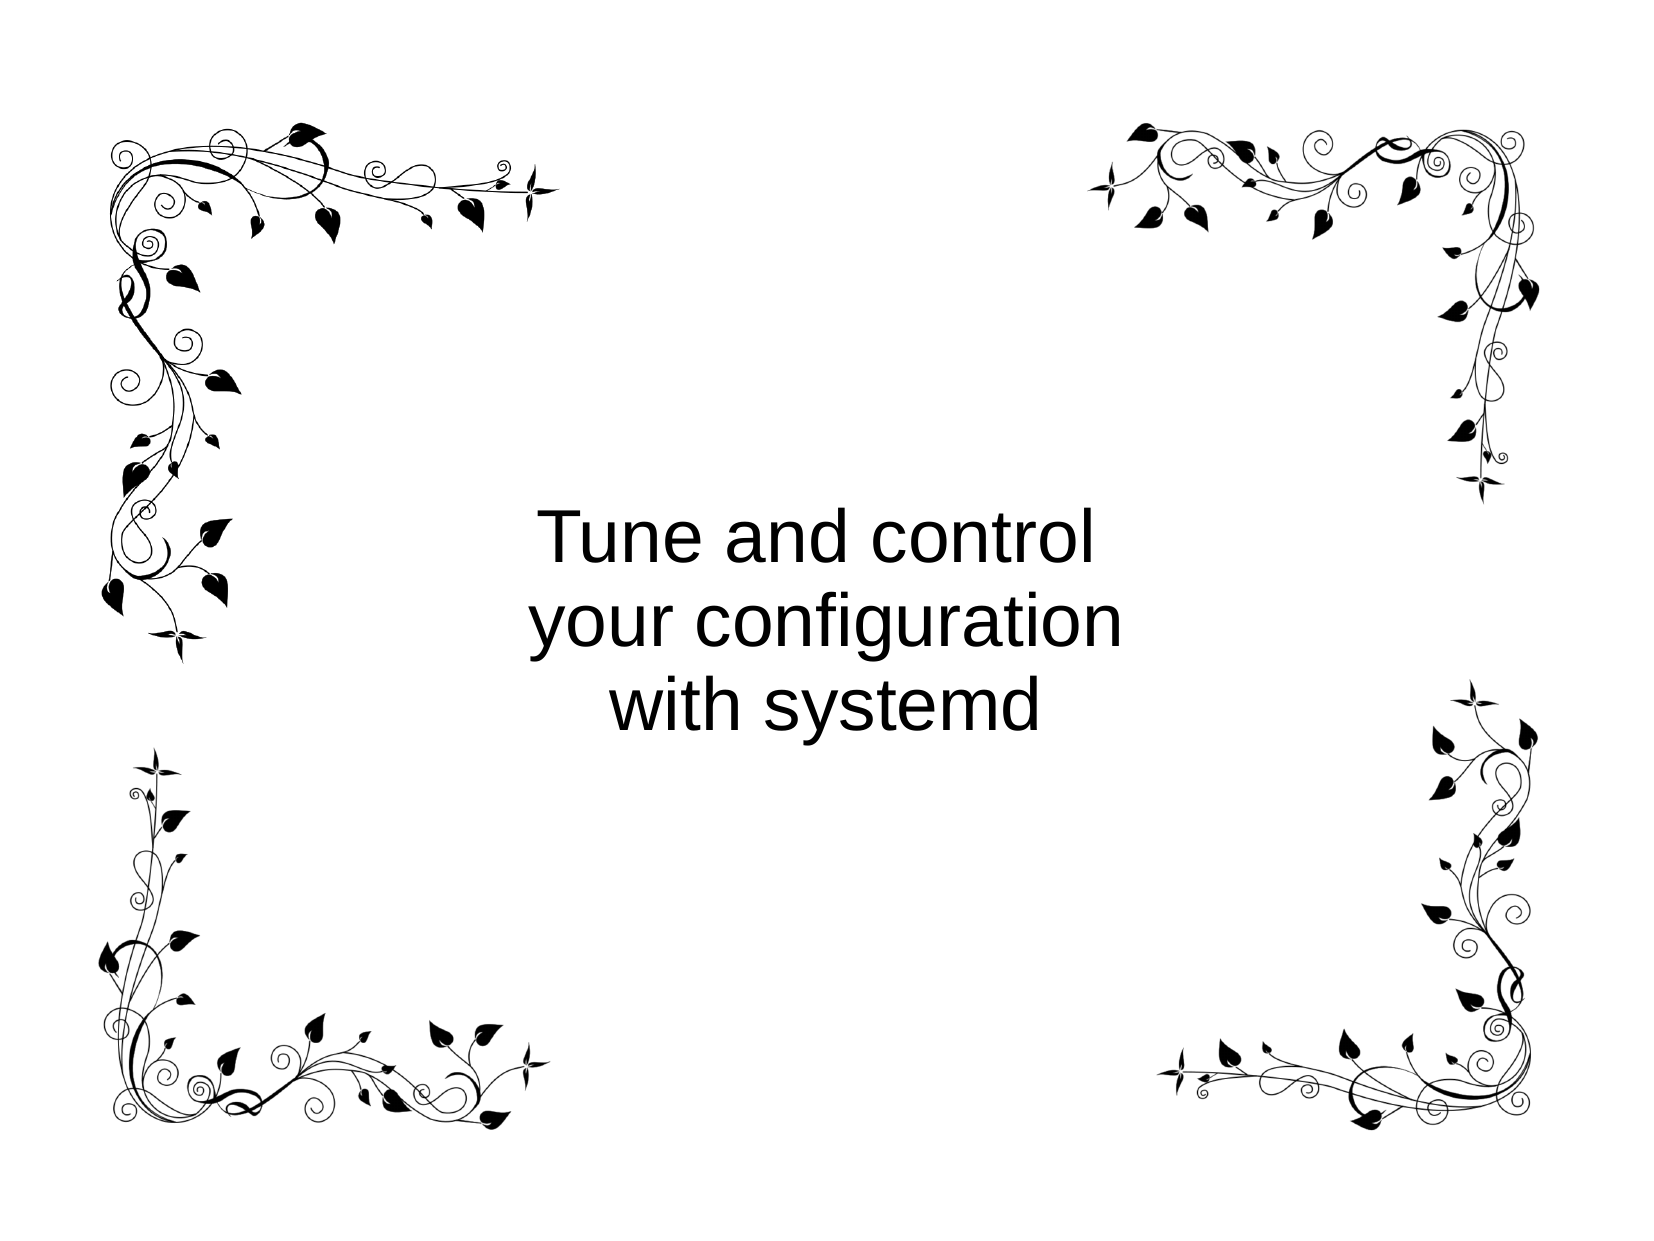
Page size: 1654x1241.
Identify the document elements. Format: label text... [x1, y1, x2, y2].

picture [1082, 115, 1545, 509]
picture [1152, 674, 1545, 1136]
picture [92, 743, 555, 1137]
text_box Tune and control your configuration with systemd [513, 486, 1140, 754]
picture [92, 115, 564, 670]
